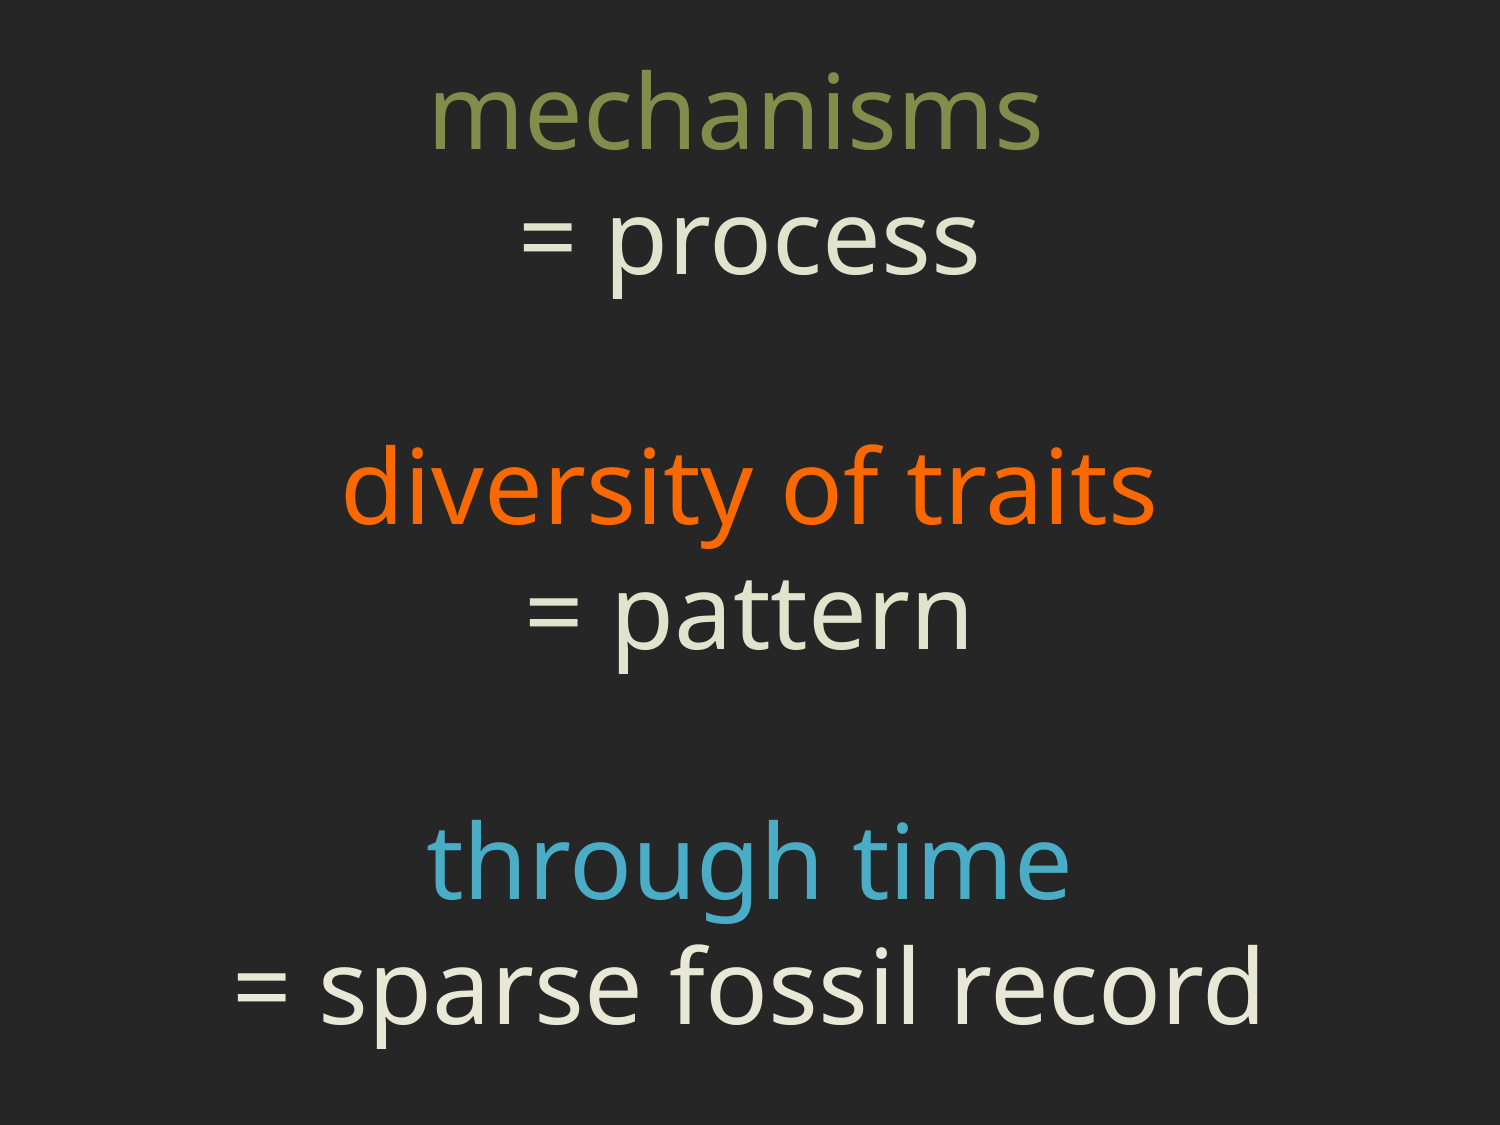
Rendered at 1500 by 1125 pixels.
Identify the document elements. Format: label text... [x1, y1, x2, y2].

text_box mechanisms = process diversity of traits = pattern through time = sparse fossil record [188, 37, 1312, 1053]
